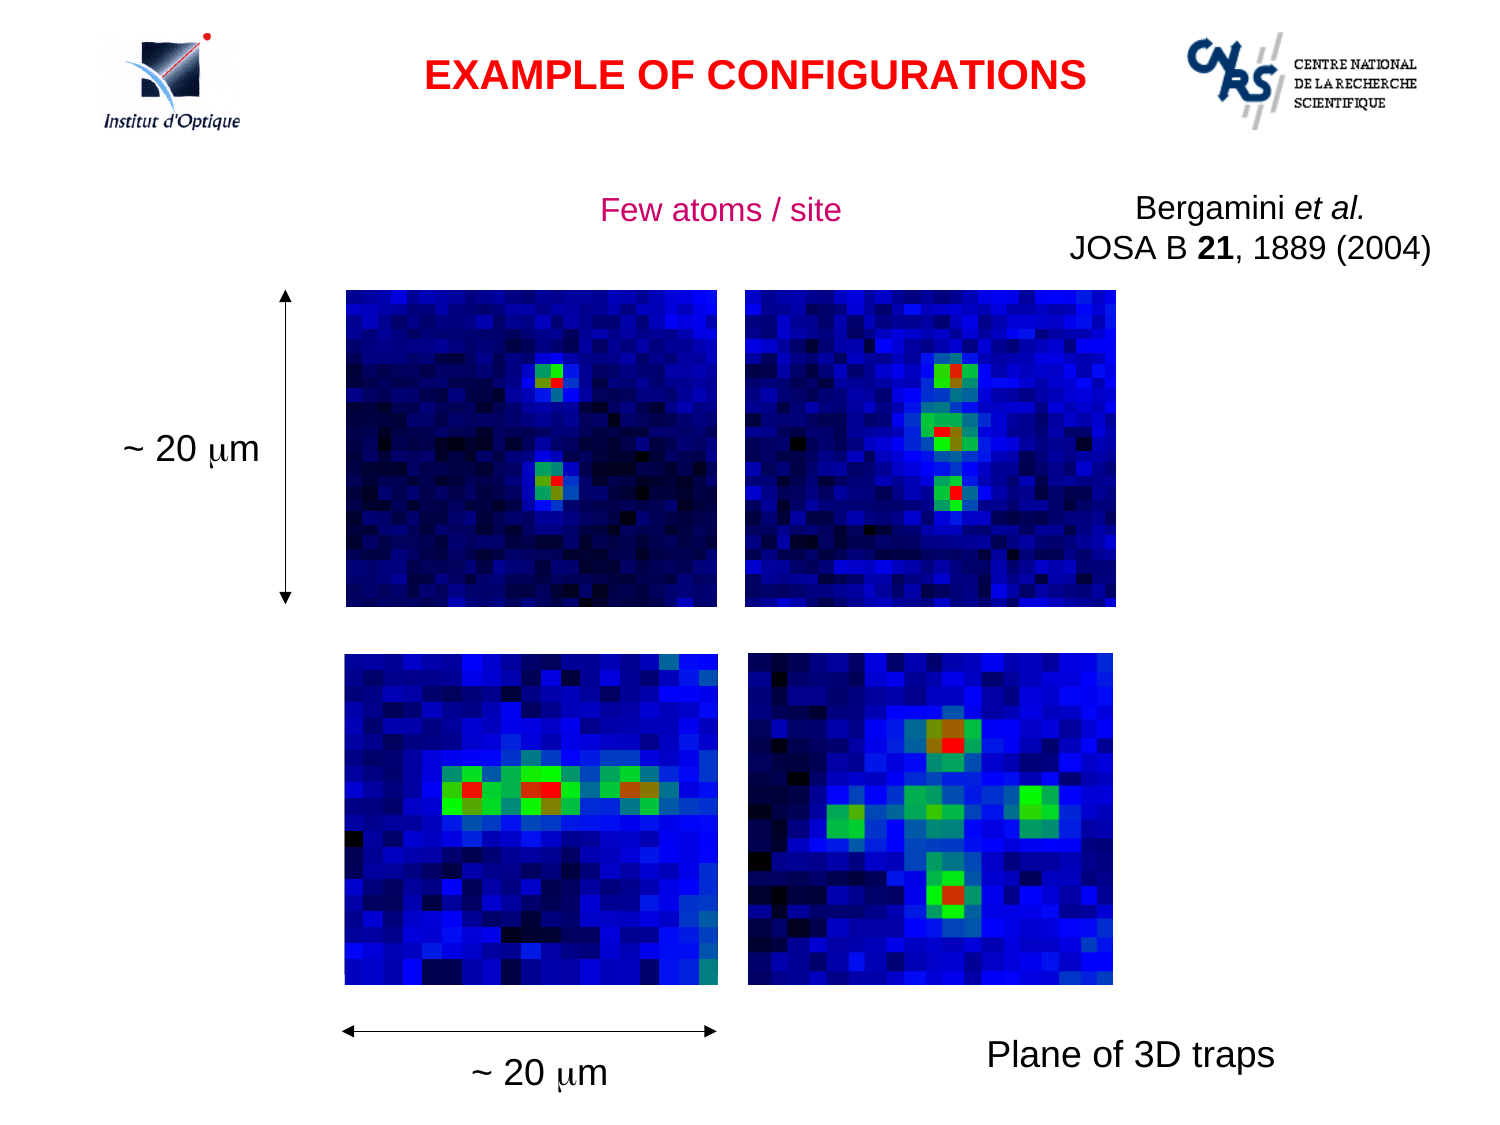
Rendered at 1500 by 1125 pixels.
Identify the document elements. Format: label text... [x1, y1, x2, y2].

picture [344, 654, 718, 985]
text_box Plane of 3D traps [971, 1022, 1291, 1083]
picture [748, 653, 1113, 985]
text_box EXAMPLE OF CONFIGURATIONS [409, 40, 1114, 106]
picture [346, 290, 717, 607]
text_box ~ 20 m [456, 1039, 624, 1101]
text_box Bergamini et al. JOSA B 21, 1889 (2004) [1054, 178, 1448, 275]
picture [101, 30, 243, 132]
text_box Few atoms / site [585, 180, 858, 237]
text_box ~ 20 m [108, 416, 276, 478]
picture [745, 290, 1116, 607]
picture [1187, 32, 1422, 130]
